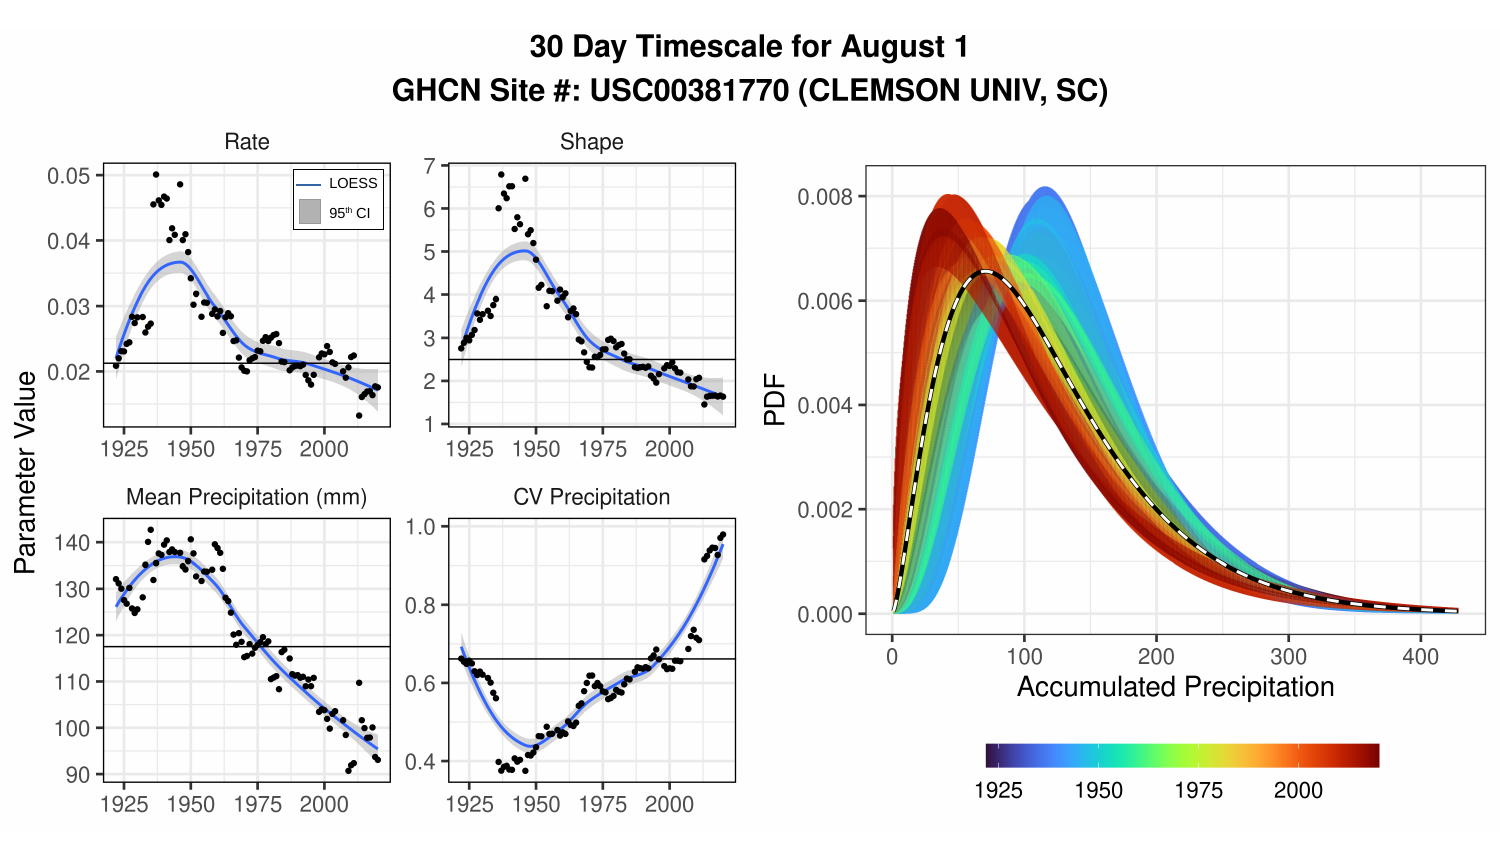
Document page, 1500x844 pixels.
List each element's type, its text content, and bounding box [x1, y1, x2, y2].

text_box 95th CI [314, 197, 386, 230]
text_box [293, 169, 314, 230]
picture [0, 29, 1500, 830]
text_box LOESS [314, 168, 393, 200]
